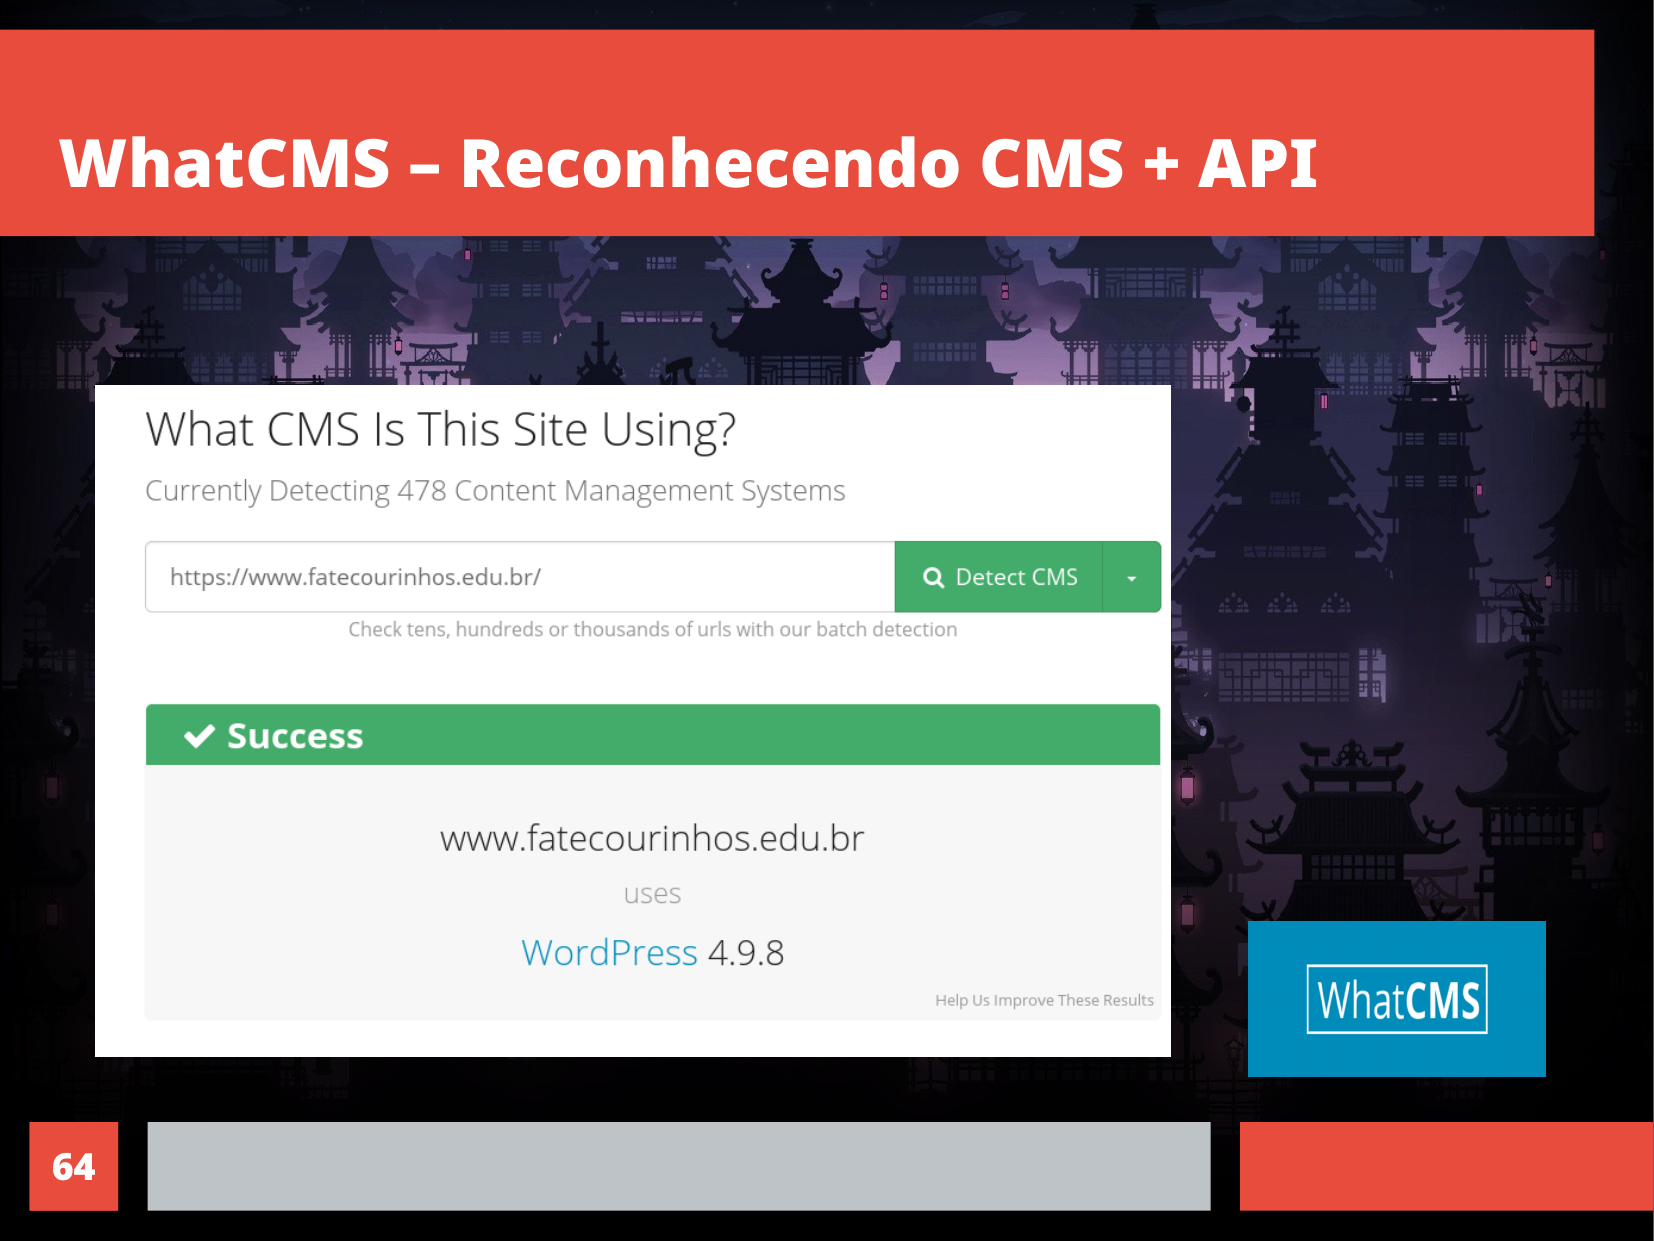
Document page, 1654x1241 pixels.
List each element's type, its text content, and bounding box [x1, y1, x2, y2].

picture [0, 0, 1654, 1241]
title WhatCMS – Reconhecendo CMS + API [59, 59, 1595, 207]
